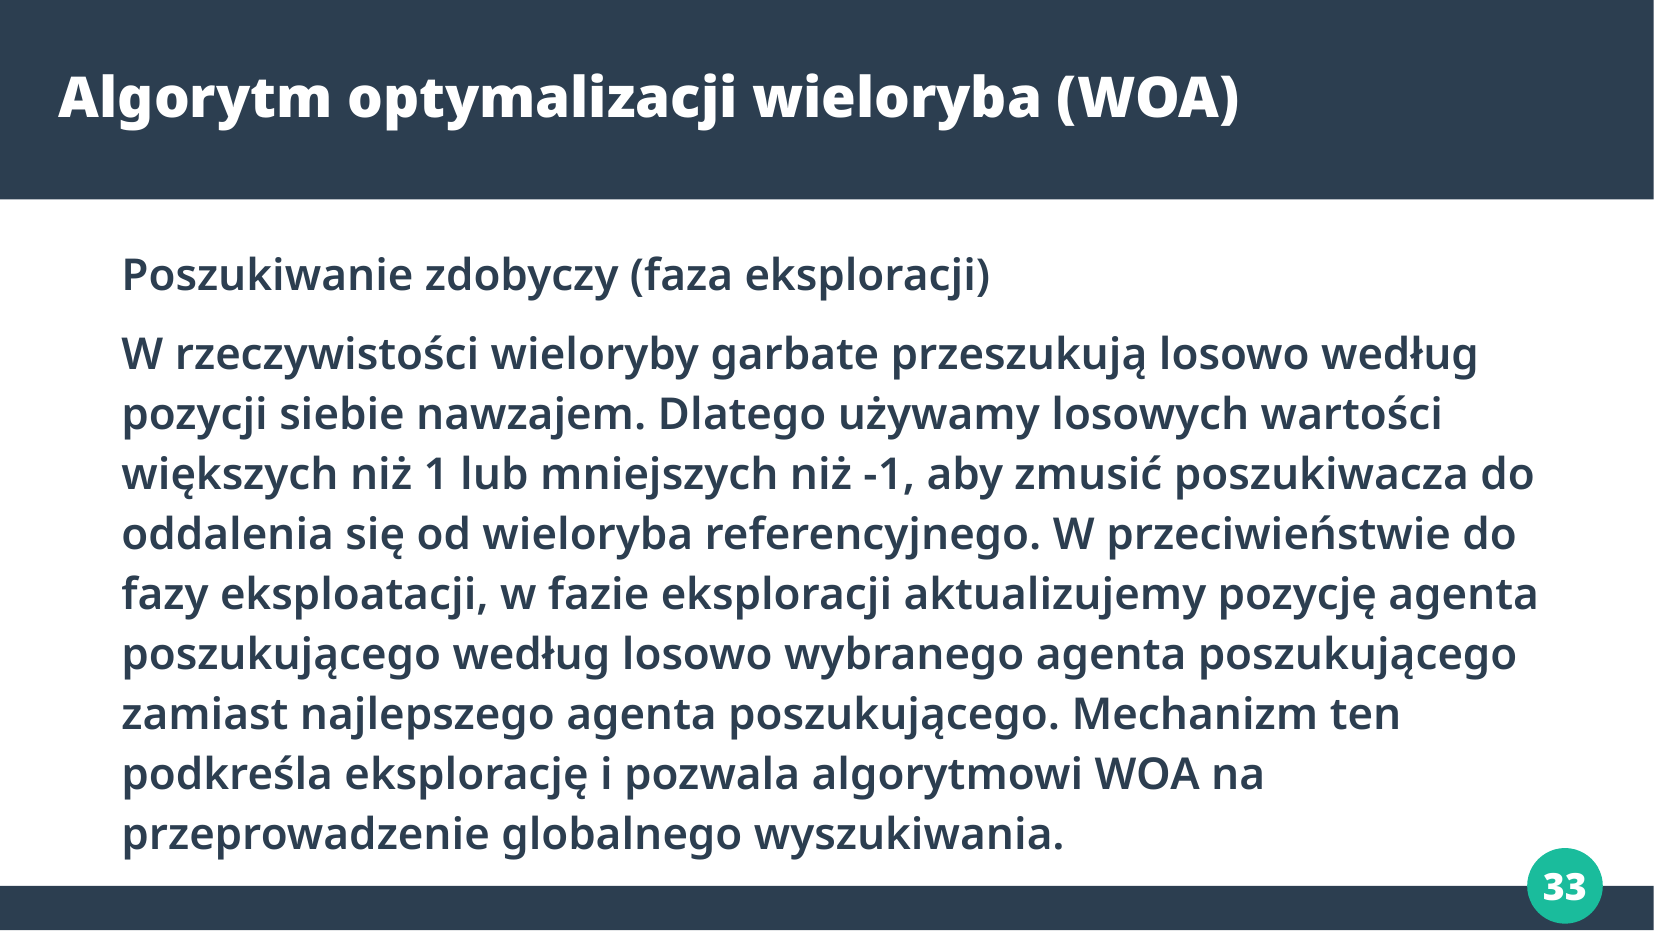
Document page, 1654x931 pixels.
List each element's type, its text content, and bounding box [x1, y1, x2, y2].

list Poszukiwanie zdobyczy (faza eksploracji) W rzeczywistości wieloryby garbate przeszukują losowo według pozycji siebie nawzajem. Dlatego używamy losowych wartości większych niż 1 lub mniejszych niż -1, aby zmusić poszukiwacza do oddalenia się od wieloryba referencyjnego. W przeciwieństwie do fazy eksploatacji, w fazie eksploracji aktualizujemy pozycję agenta poszukującego według losowo wybranego agenta poszukującego zamiast najlepszego agenta poszukującego. Mechanizm ten podkreśla eksplorację i pozwala algorytmowi WOA na przeprowadzenie globalnego wyszukiwania. [59, 243, 1595, 864]
title Algorytm optymalizacji wieloryba (WOA) [59, 37, 1595, 155]
